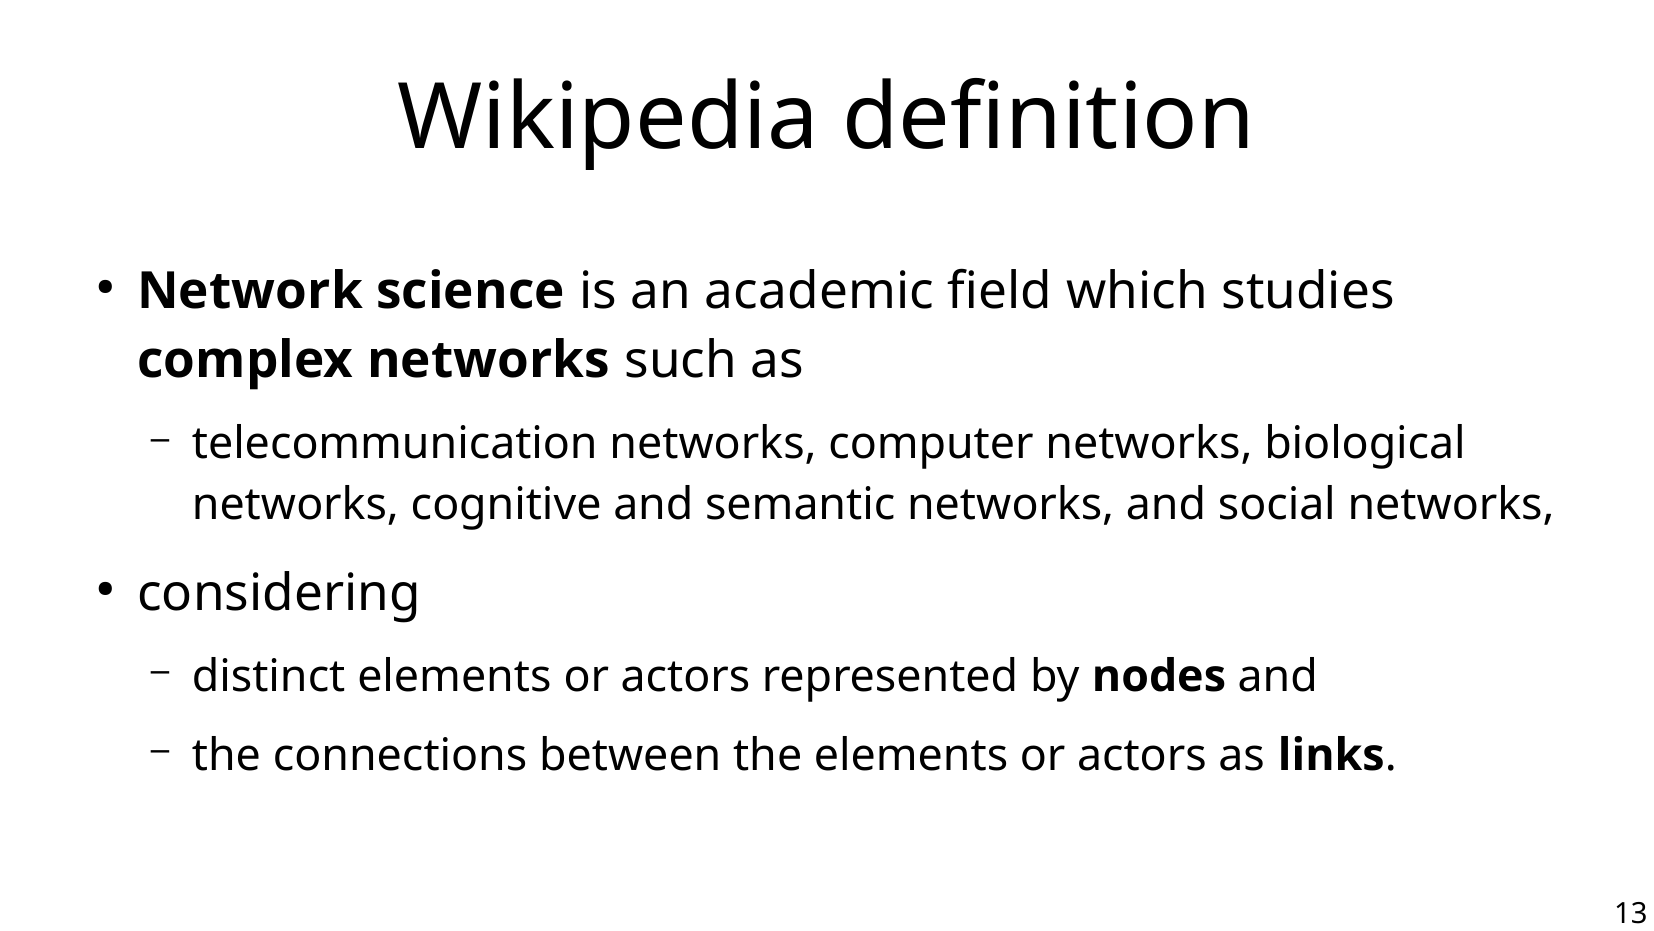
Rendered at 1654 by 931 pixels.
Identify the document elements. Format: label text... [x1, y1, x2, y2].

title Wikipedia definition [82, 1, 1571, 226]
list Network science is an academic field which studies complex networks such as telecommunication networks, computer networks, biological networks, cognitive and semantic networks, and social networks, considering distinct elements or actors represented by nodes and the connections between the elements or actors as links. [82, 253, 1571, 793]
